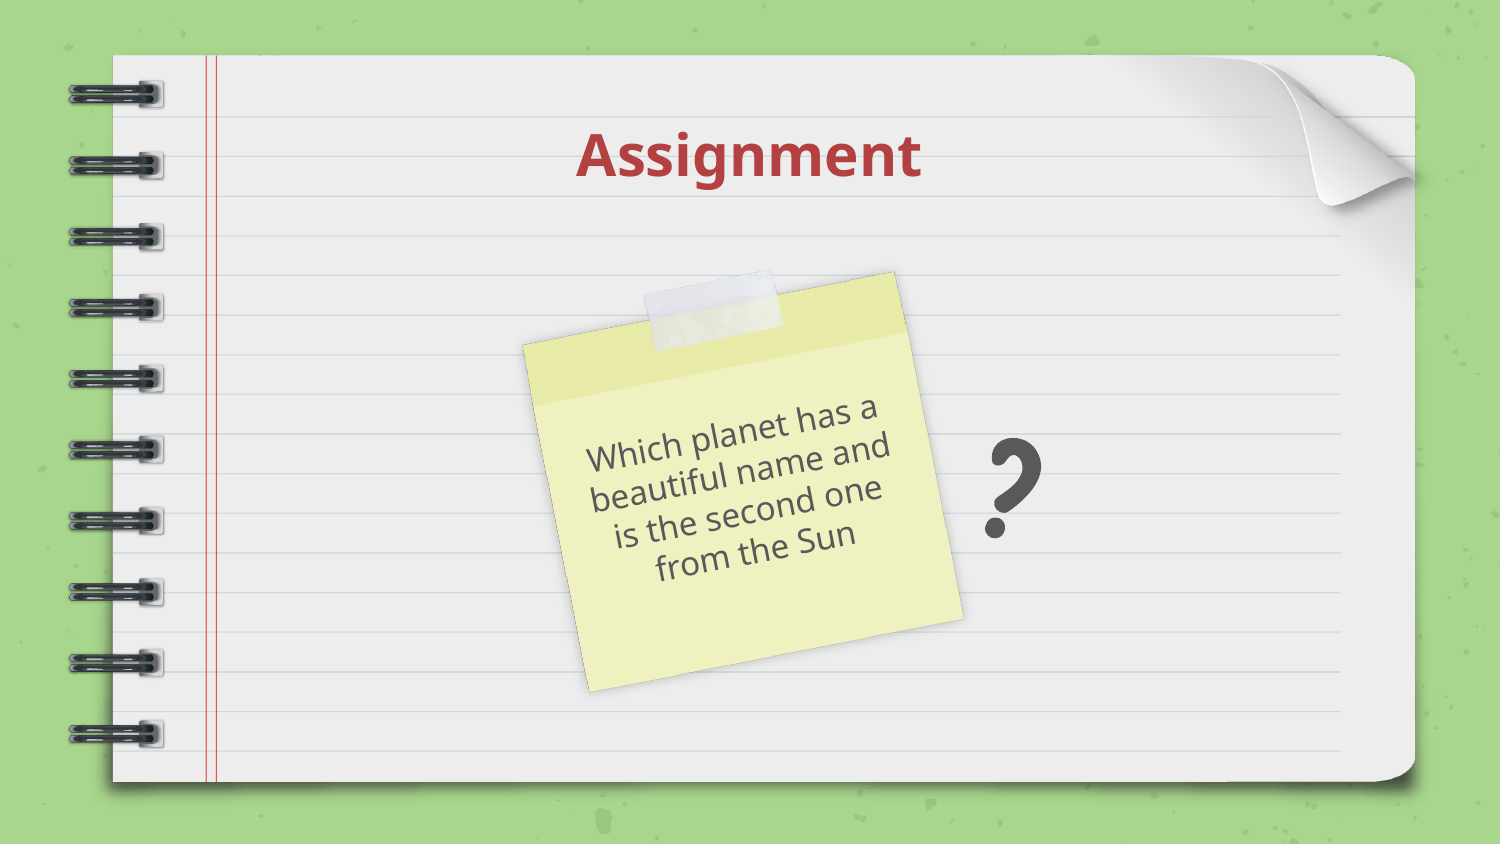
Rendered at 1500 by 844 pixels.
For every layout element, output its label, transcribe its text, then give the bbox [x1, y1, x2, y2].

subtitle Which planet has a beautiful name and is the second one from the Sun [563, 365, 932, 653]
title Assignment [378, 116, 1122, 211]
text_box [991, 437, 1042, 513]
text_box [985, 517, 1006, 539]
picture [63, 22, 1437, 822]
